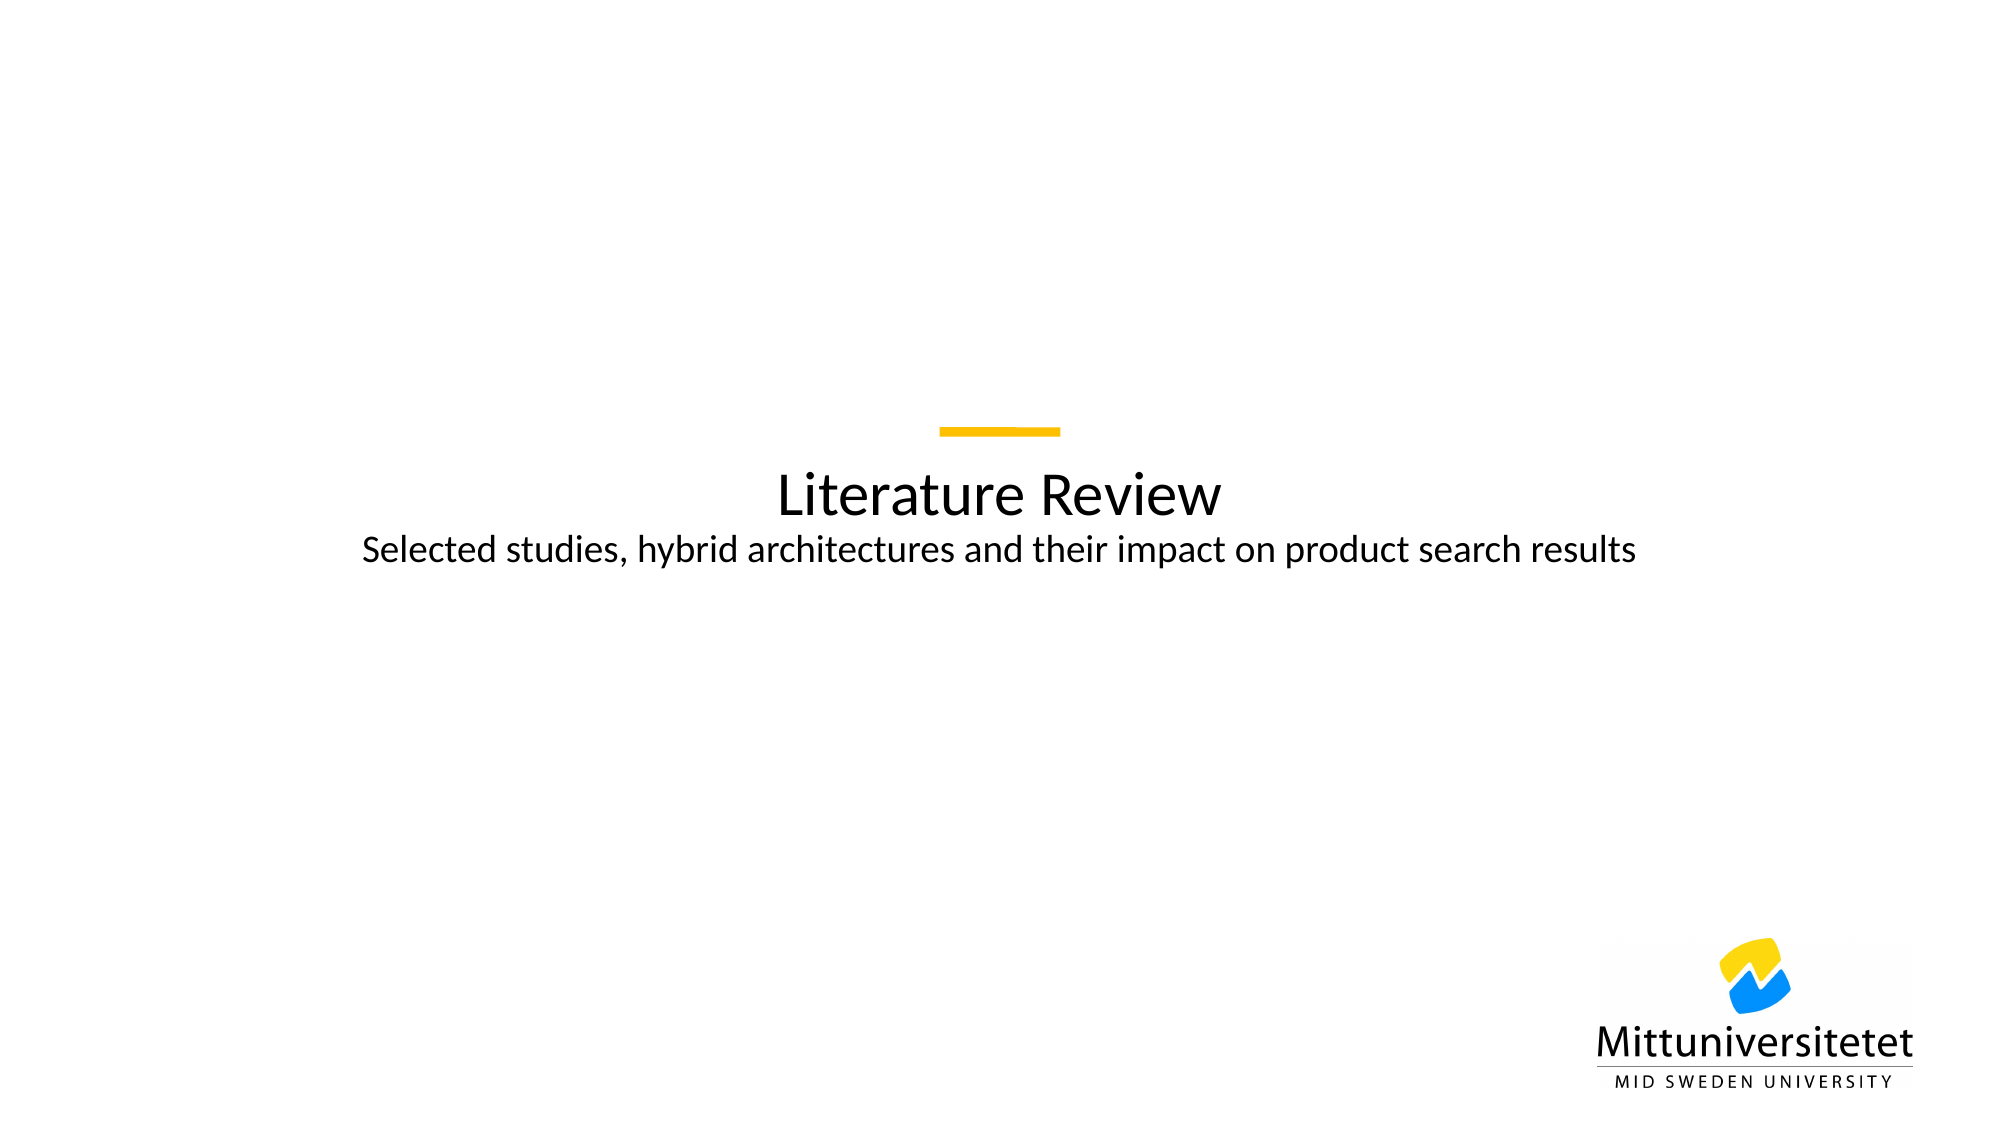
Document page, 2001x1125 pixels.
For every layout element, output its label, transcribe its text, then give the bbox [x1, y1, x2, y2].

picture [1597, 938, 1913, 1088]
title Literature Review Selected studies, hybrid architectures and their impact on product search results [314, 454, 1686, 614]
